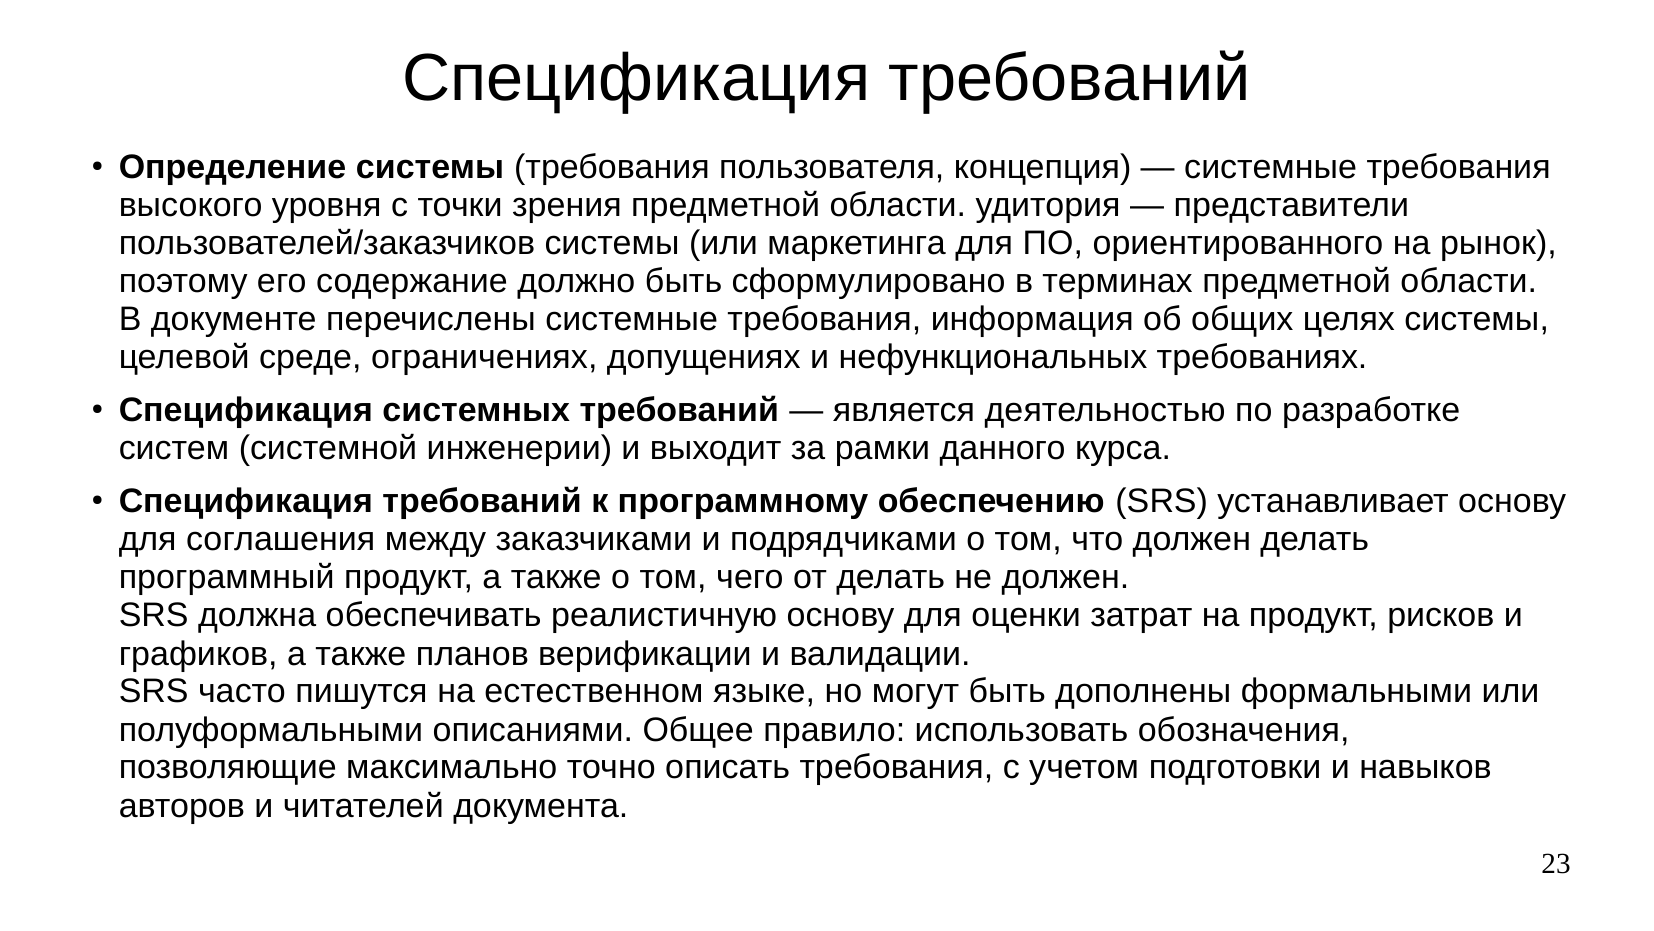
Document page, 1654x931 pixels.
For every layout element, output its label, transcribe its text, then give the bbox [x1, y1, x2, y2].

list Определение системы (требования пользователя, концепция) — системные требования высокого уровня с точки зрения предметной области. удитория — представители пользователей/заказчиков системы (или маркетинга для ПО, ориентированного на рынок), поэтому его содержание должно быть сформулировано в терминах предметной области. В документе перечислены системные требования, информация об общих целях системы, целевой среде, ограничениях, допущениях и нефункциональных требованиях. Спецификация системных требований — является деятельностью по разработке систем (системной инженерии) и выходит за рамки данного курса. Спецификация требований к программному обеспечению (SRS) устанавливает основу для соглашения между заказчиками и подрядчиками о том, что должен делать программный продукт, а также о том, чего от делать не должен. SRS должна обеспечивать реалистичную основу для оценки затрат на продукт, рисков и графиков, а также планов верификации и валидации. SRS часто пишутся на естественном языке, но могут быть дополнены формальными или полуформальными описаниями. Общее правило: использовать обозначения, позволяющие максимально точно описать требования, с учетом подготовки и навыков авторов и читателей документа. [82, 147, 1571, 876]
title Спецификация требований [82, 37, 1571, 119]
